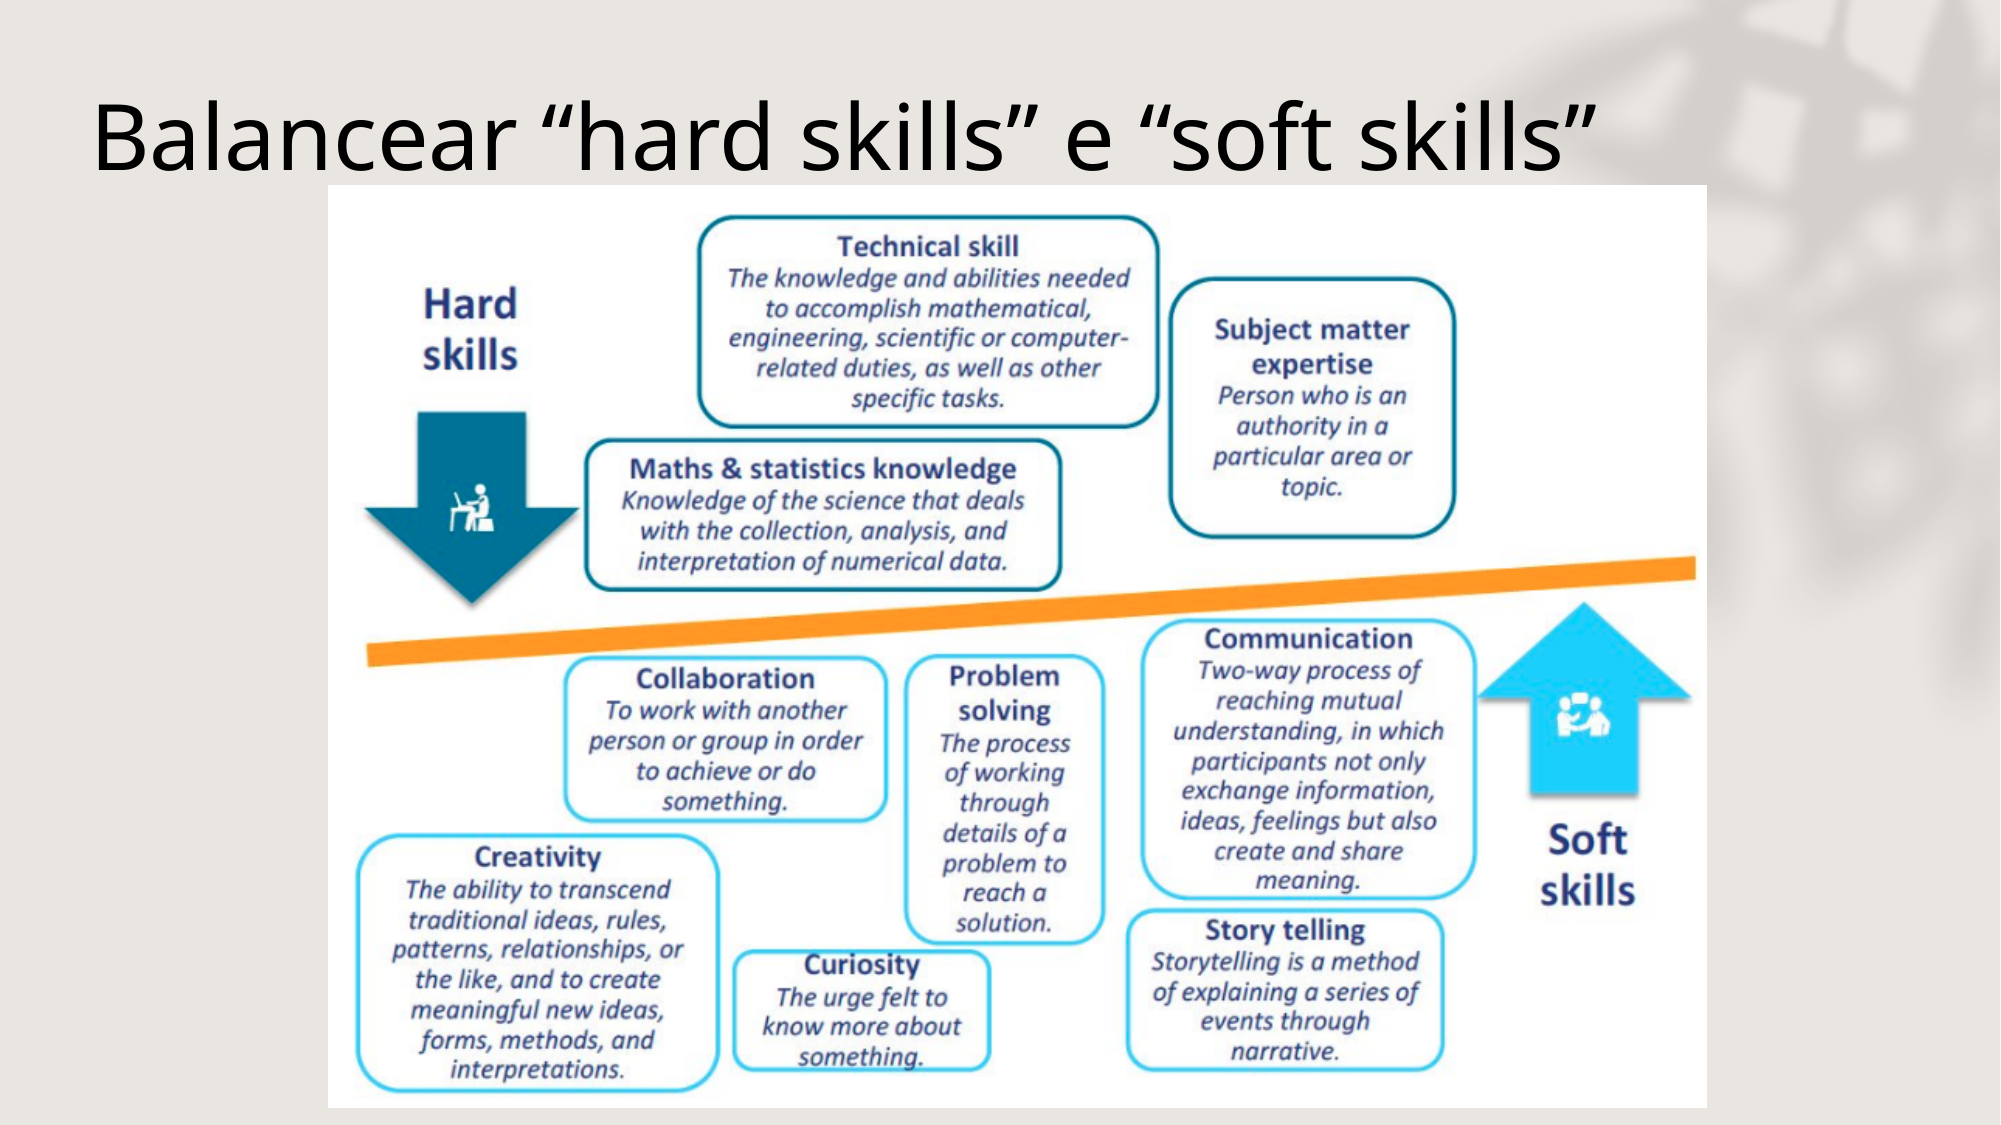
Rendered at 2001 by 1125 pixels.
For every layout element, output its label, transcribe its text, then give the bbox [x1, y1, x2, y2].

picture [328, 185, 1707, 1108]
title Balancear “hard skills” e “soft skills” [75, 60, 1925, 207]
